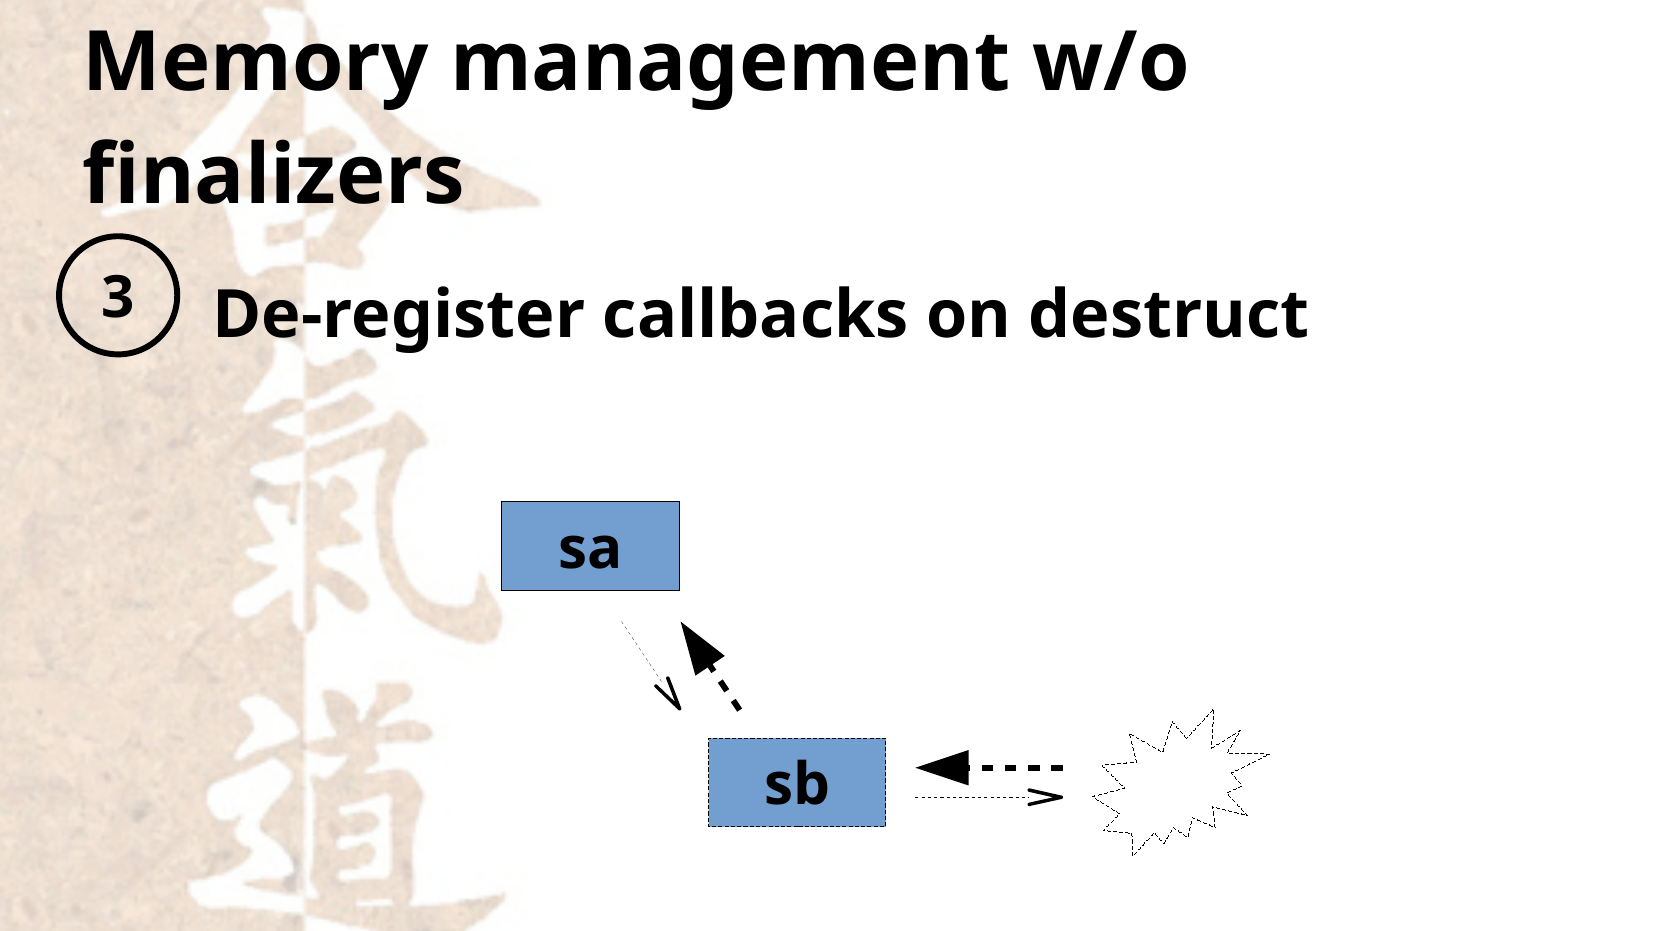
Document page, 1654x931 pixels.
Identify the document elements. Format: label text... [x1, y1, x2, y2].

text_box sa [501, 501, 680, 591]
picture [0, 0, 1654, 931]
text_box 3 [59, 236, 177, 355]
text_box De-register callbacks on destruct [177, 265, 1506, 467]
title Memory management w/o finalizers [82, 37, 1571, 193]
text_box sb [708, 738, 886, 827]
